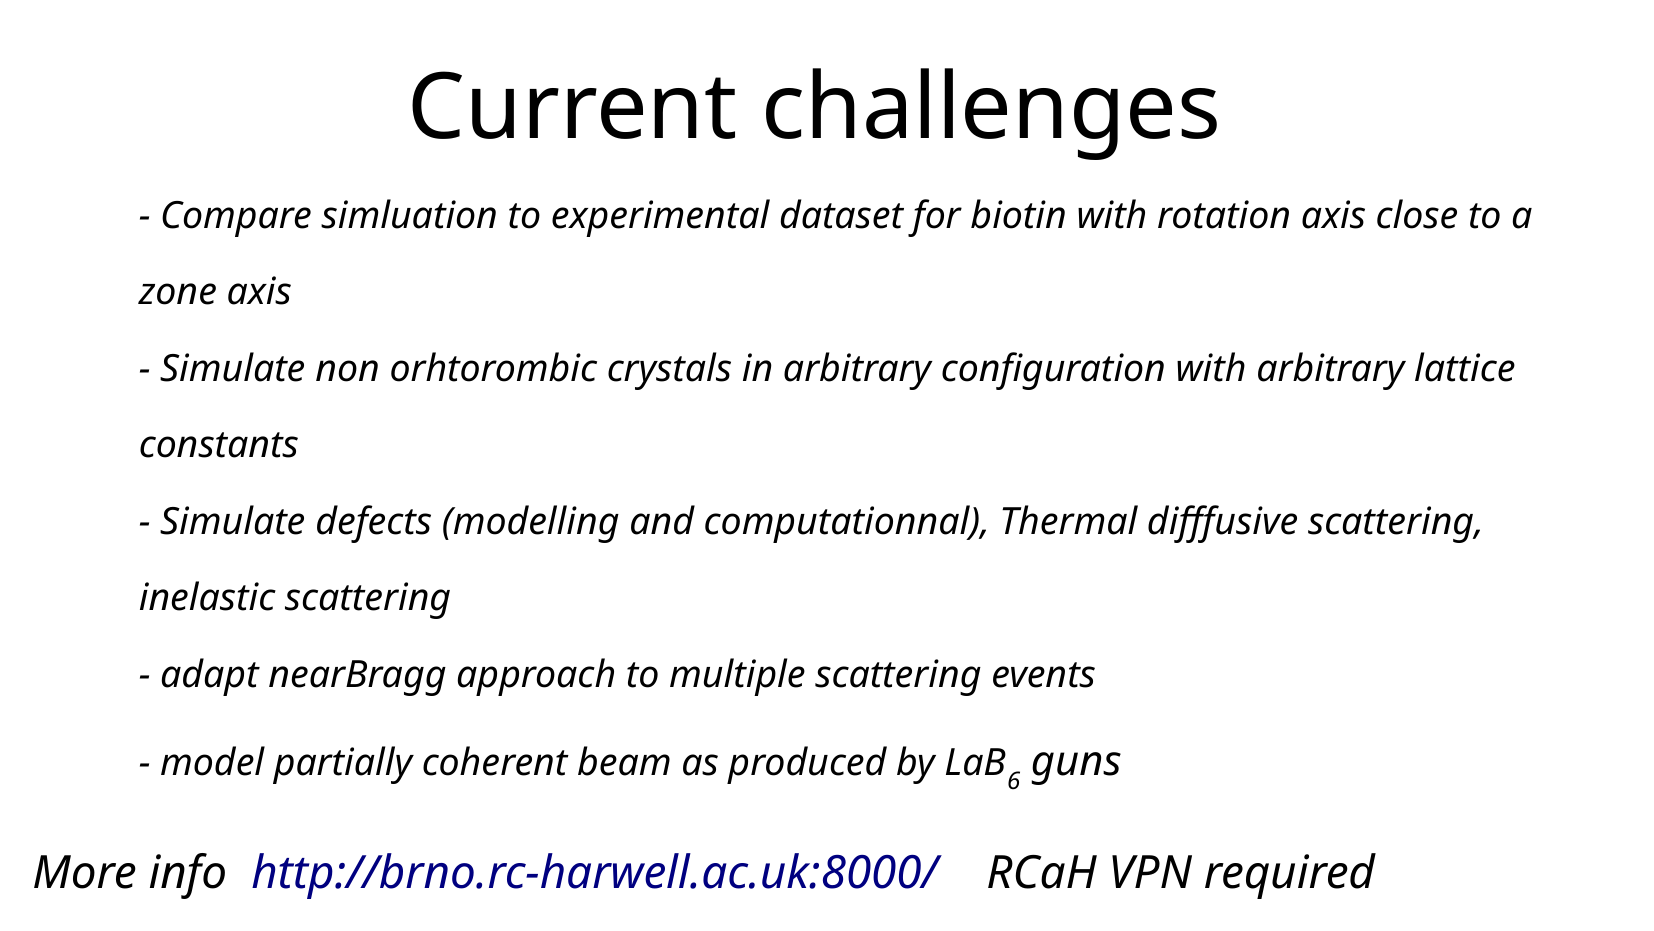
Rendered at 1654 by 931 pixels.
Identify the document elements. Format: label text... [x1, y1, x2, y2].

title More info http://brno.rc-harwell.ac.uk:8000/ RCaH VPN required [32, 826, 1642, 916]
title - Compare simluation to experimental dataset for biotin with rotation axis close to a zone axis - Simulate non orhtorombic crystals in arbitrary configuration with arbitrary lattice constants - Simulate defects (modelling and computationnal), Thermal difffusive scattering, inelastic scattering - adapt nearBragg approach to multiple scattering events - model partially coherent beam as produced by LaB6 guns [138, 164, 1560, 796]
title Current challenges [82, 25, 1571, 181]
